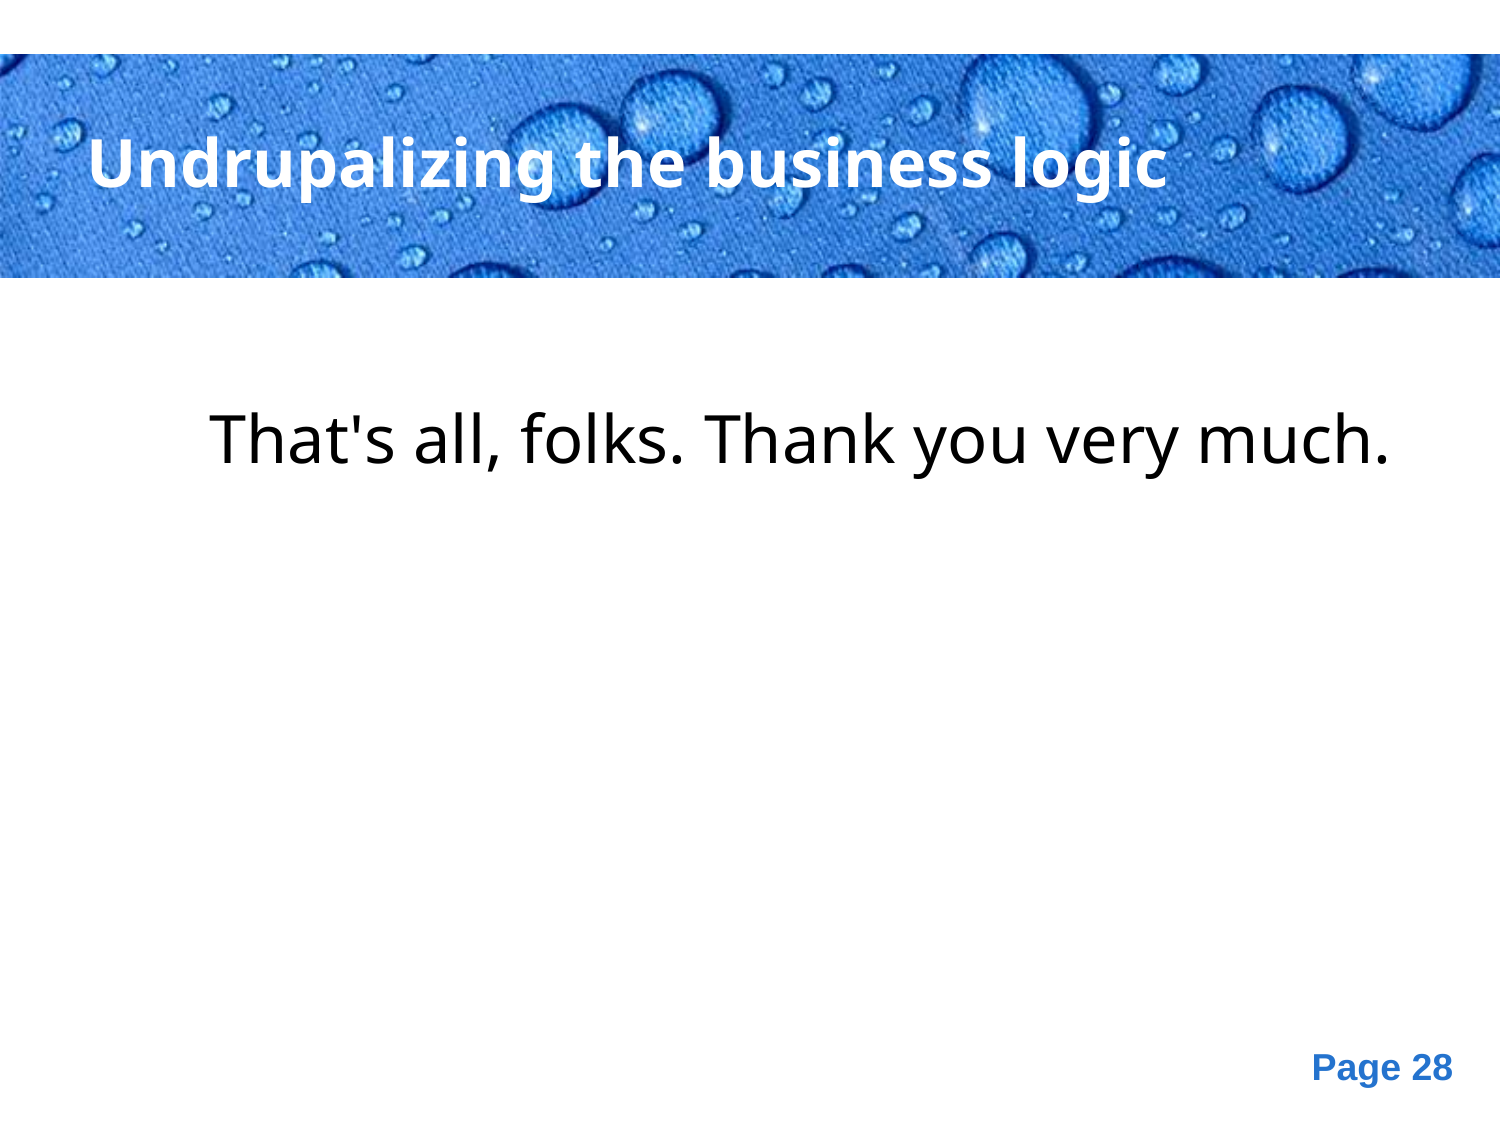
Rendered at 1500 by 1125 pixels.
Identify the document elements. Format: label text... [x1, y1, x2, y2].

text_box Undrupalizing the business logic [71, 112, 1185, 209]
picture [0, 54, 1500, 278]
text_box That's all, folks. Thank you very much. [195, 389, 1411, 631]
